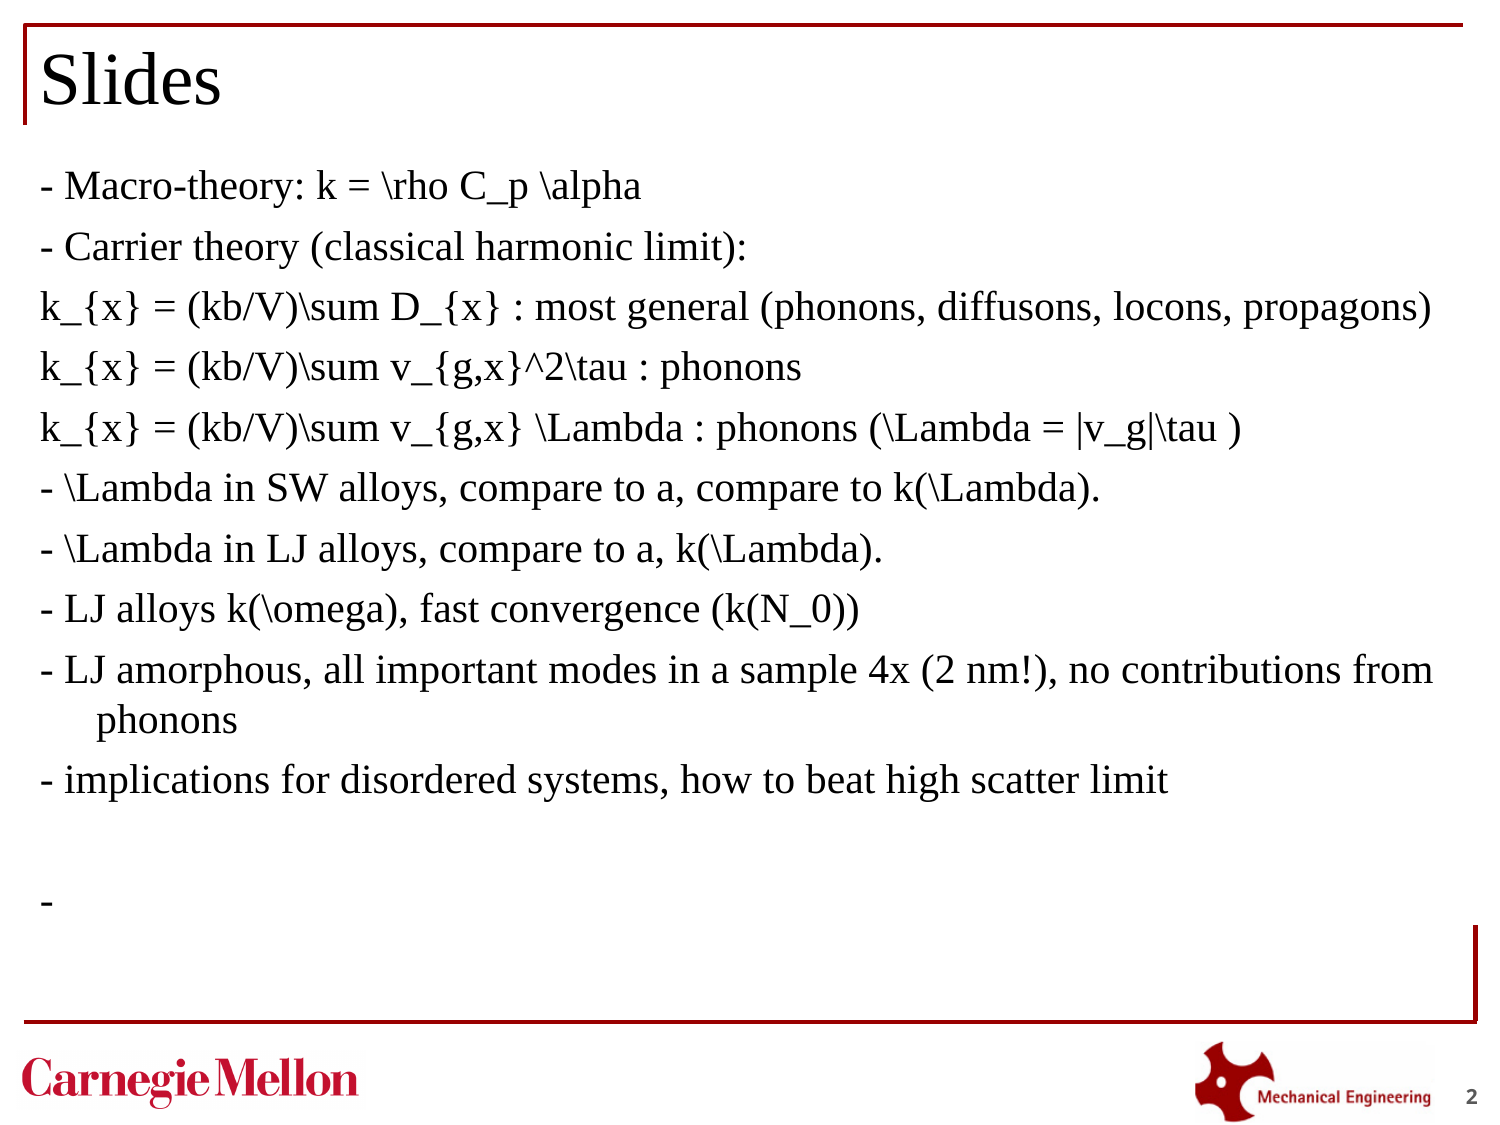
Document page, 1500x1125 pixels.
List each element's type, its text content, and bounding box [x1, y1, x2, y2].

picture [1192, 1034, 1438, 1125]
picture [16, 1050, 366, 1110]
title Slides [24, 22, 1463, 128]
list - Macro-theory: k = \rho C_p \alpha - Carrier theory (classical harmonic limit): k_{x} = (kb/V)\sum D_{x} : most general (phonons, diffusons, locons, propagons) k_{x} = (kb/V)\sum v_{g,x}^2\tau : phonons k_{x} = (kb/V)\sum v_{g,x} \Lambda : phonons (\Lambda = |v_g|\tau ) - \Lambda in SW alloys, compare to a, compare to k(\Lambda). - \Lambda in LJ alloys, compare to a, k(\Lambda). - LJ alloys k(\omega), fast convergence (k(N_0)) - LJ amorphous, all important modes in a sample 4x (2 nm!), no contributions from phonons - implications for disordered systems, how to beat high scatter limit - [24, 149, 1463, 1006]
